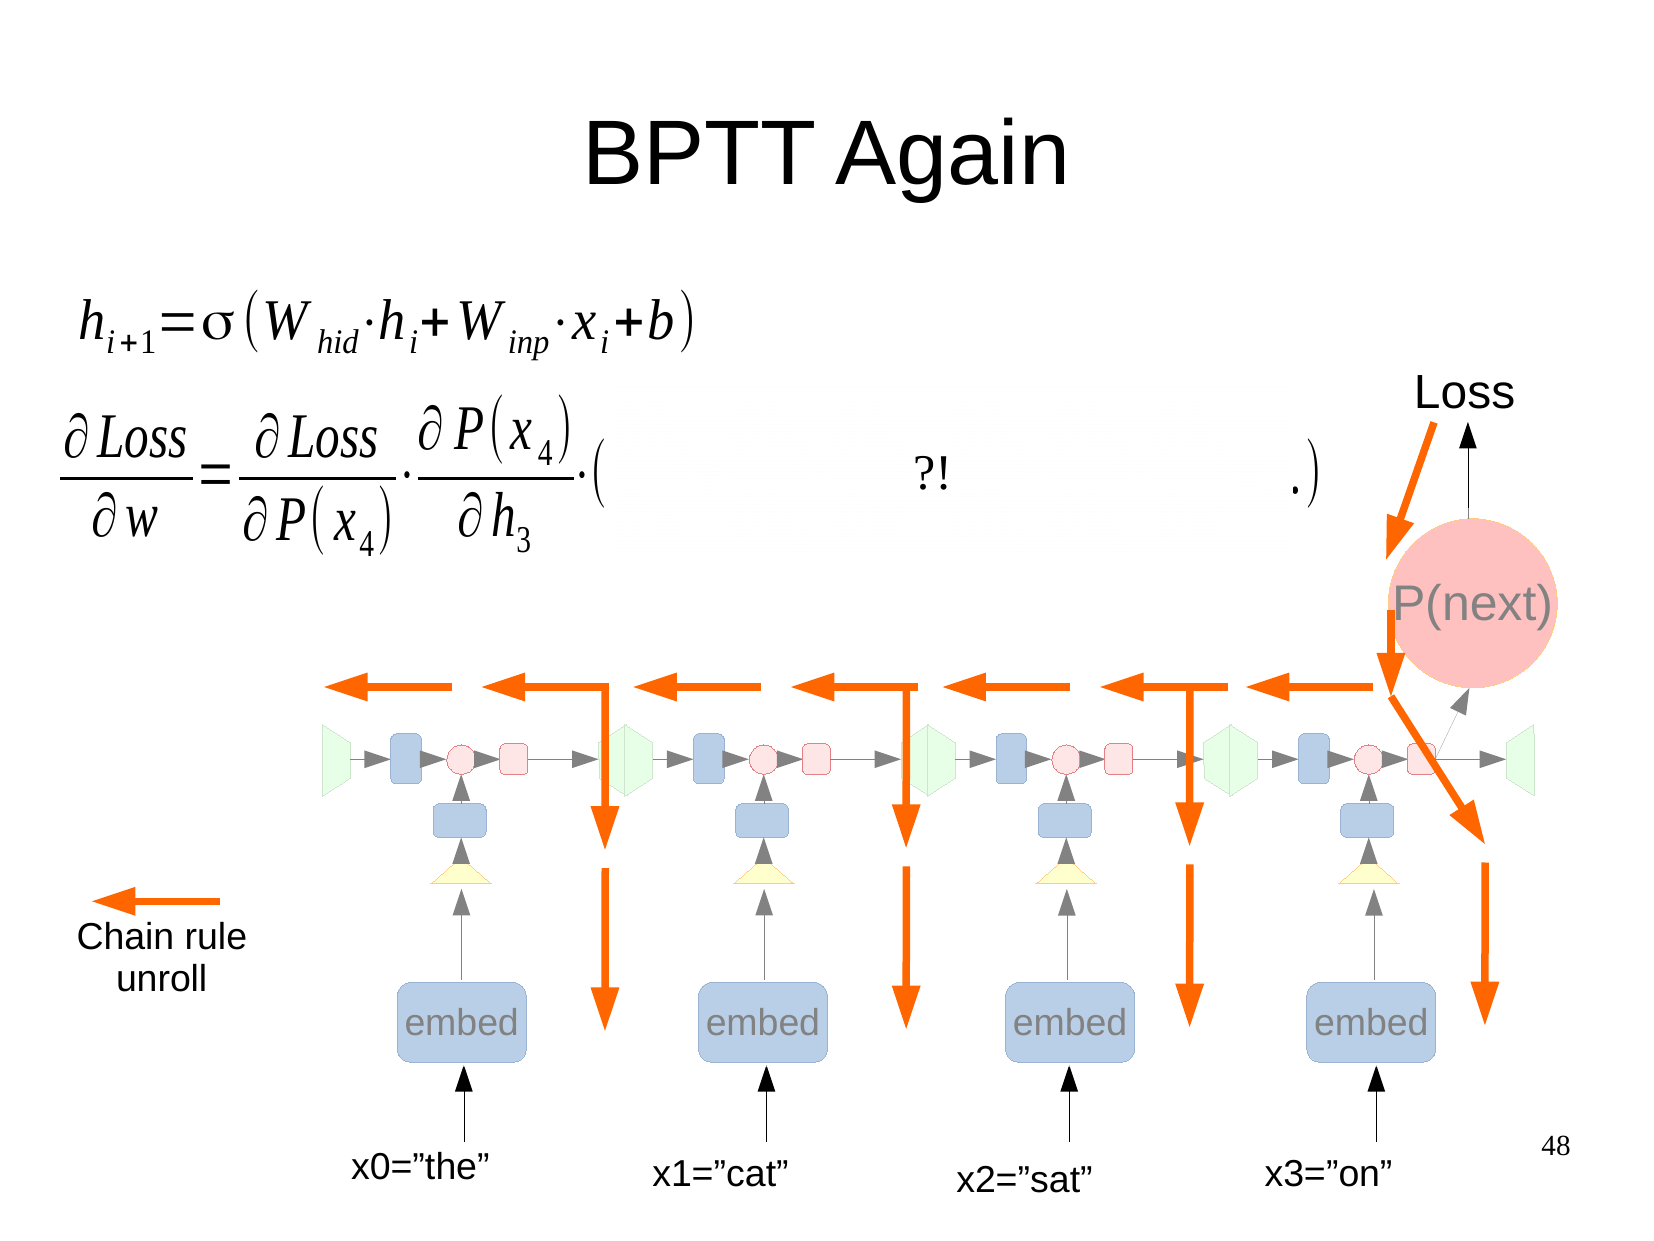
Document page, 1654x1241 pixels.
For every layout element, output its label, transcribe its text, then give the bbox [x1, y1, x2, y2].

text_box x2=”sat” [941, 1150, 1168, 1208]
text_box Chain rule unroll [61, 908, 262, 1007]
chart [64, 285, 711, 361]
text_box x1=”cat” [637, 1144, 847, 1202]
text_box x0=”the” [336, 1138, 546, 1196]
text_box ?! [898, 445, 968, 502]
picture [160, 384, 1592, 1067]
chart [45, 389, 612, 564]
text_box Loss [1399, 357, 1531, 447]
chart [1293, 389, 1334, 564]
text_box x3=”on” [1249, 1144, 1464, 1202]
title BPTT Again [82, 49, 1571, 257]
